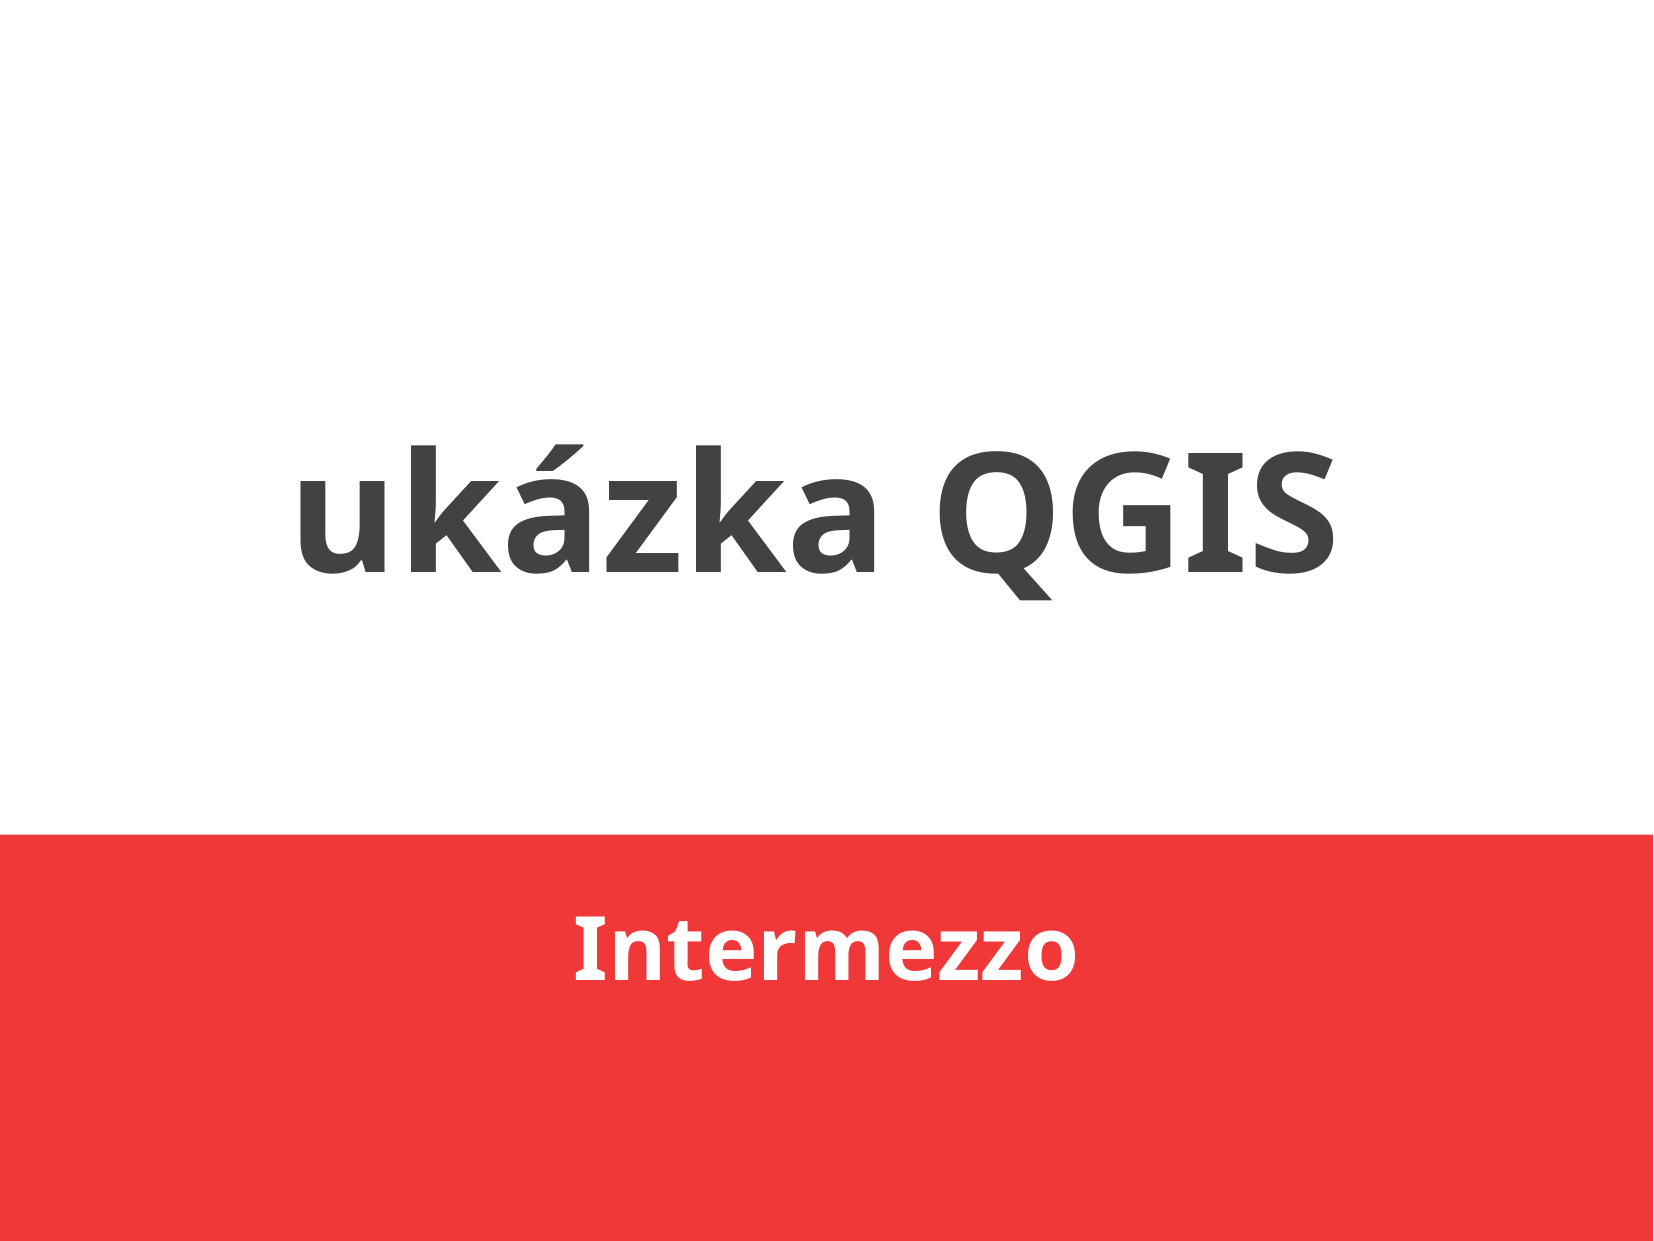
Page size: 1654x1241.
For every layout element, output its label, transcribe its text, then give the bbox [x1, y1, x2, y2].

title ukázka QGIS [70, 425, 1559, 817]
subtitle Intermezzo [82, 881, 1571, 1010]
